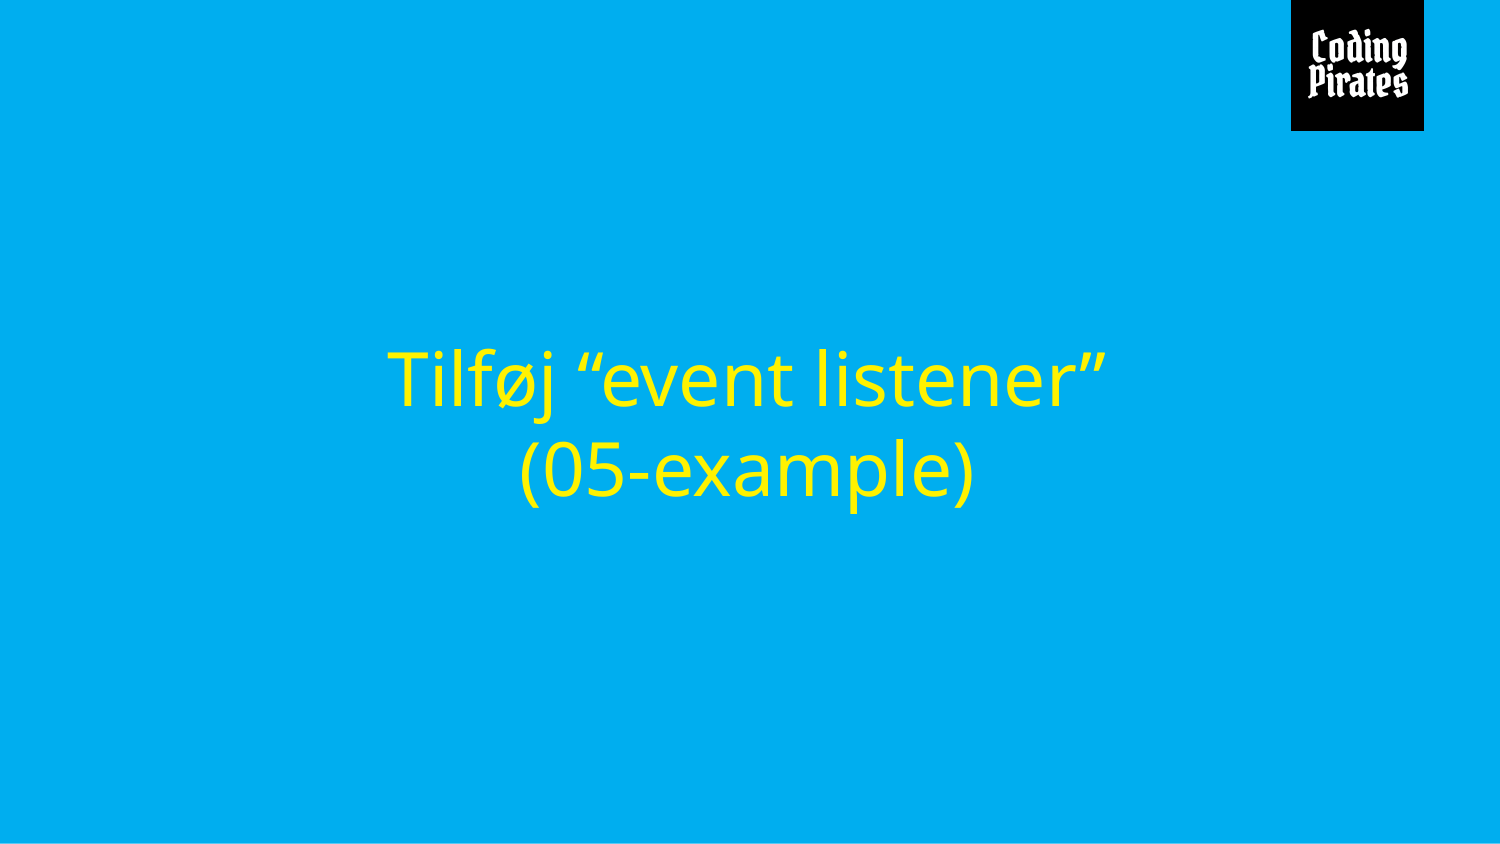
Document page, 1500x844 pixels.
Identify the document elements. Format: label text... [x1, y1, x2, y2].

picture [1292, 0, 1423, 130]
title Tilføj “event listener” (05-example) [5, 352, 1490, 491]
